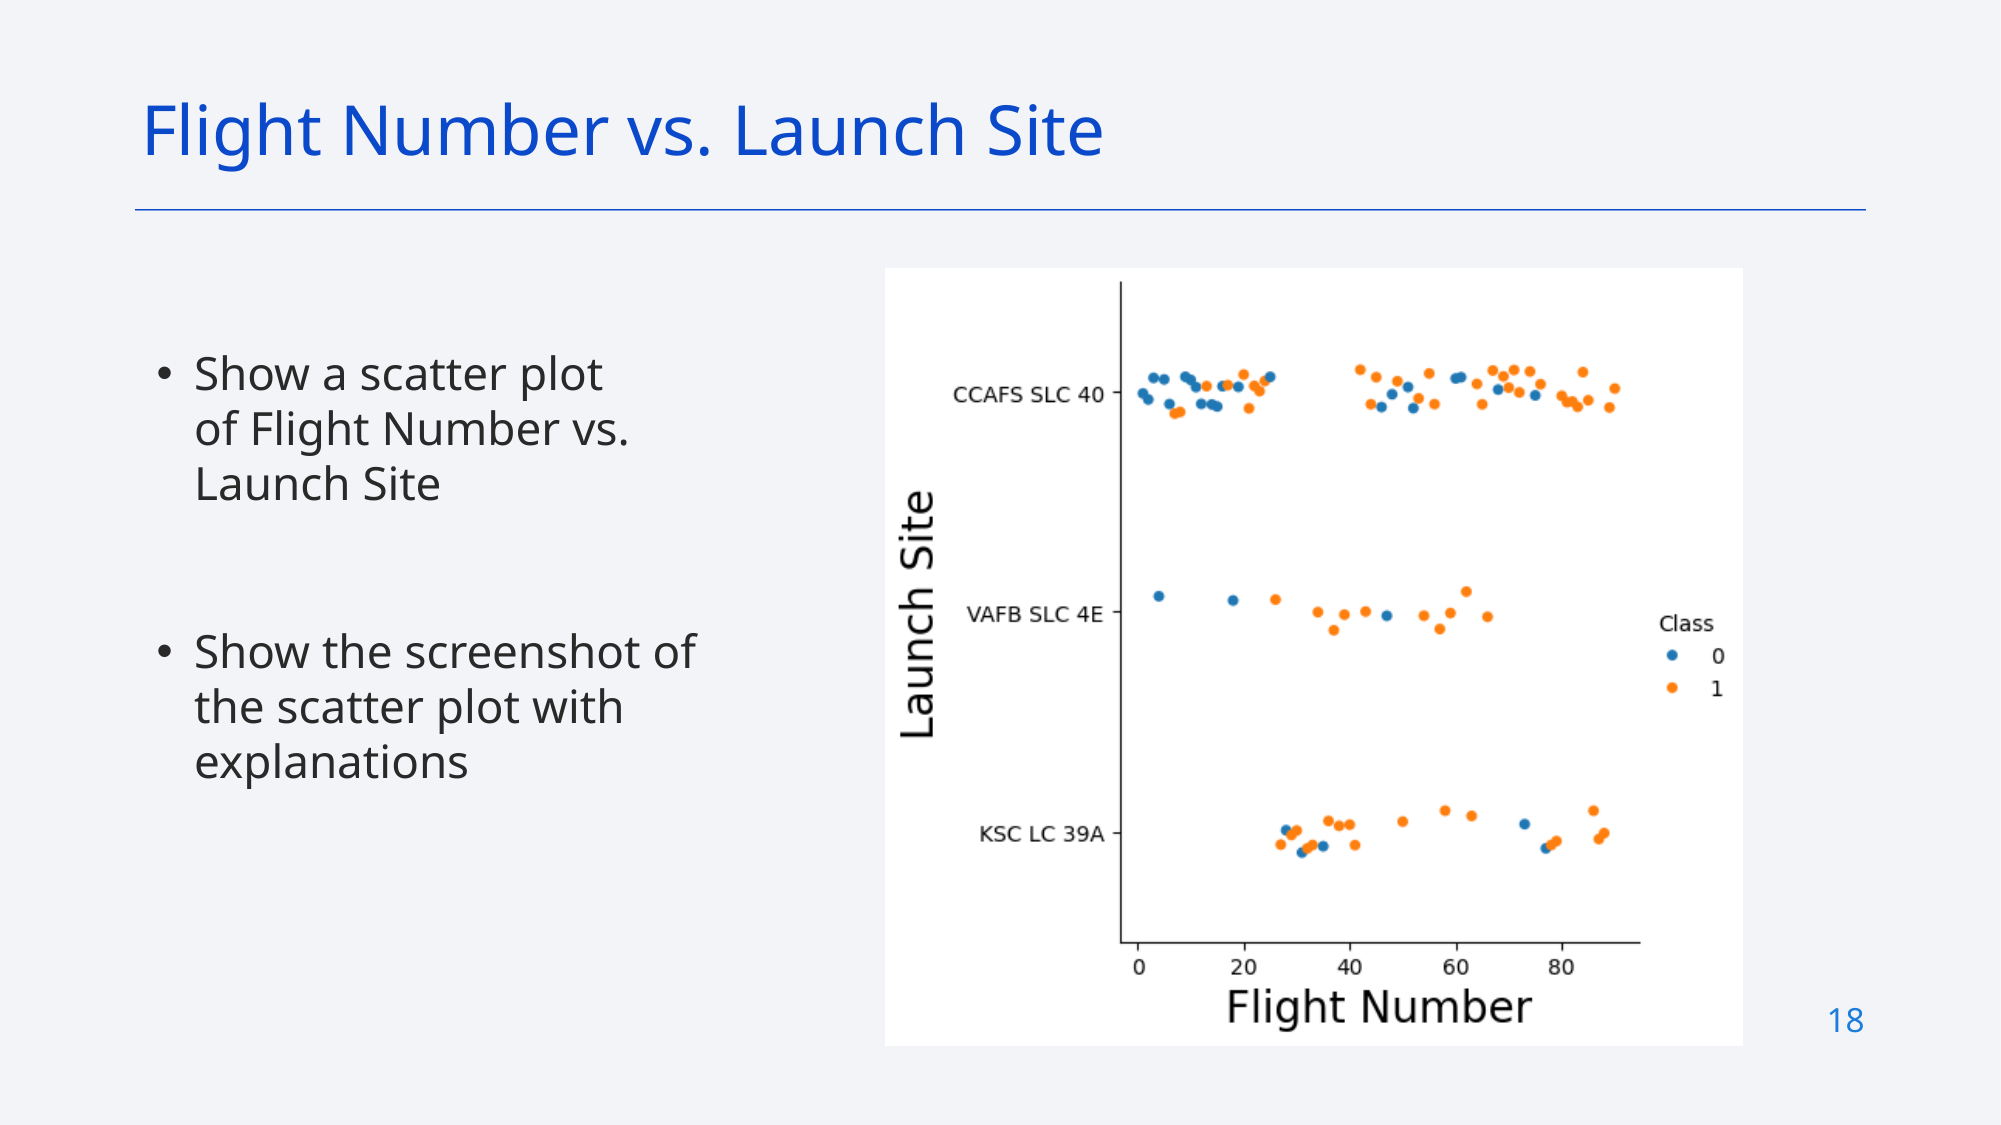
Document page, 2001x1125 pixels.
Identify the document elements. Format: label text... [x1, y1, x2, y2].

picture [0, 0, 2001, 1125]
list Show a scatter plot of Flight Number vs. Launch Site Show the screenshot of the scatter plot with explanations [141, 337, 787, 963]
text_box Flight Number vs. Launch Site [126, 88, 1852, 179]
